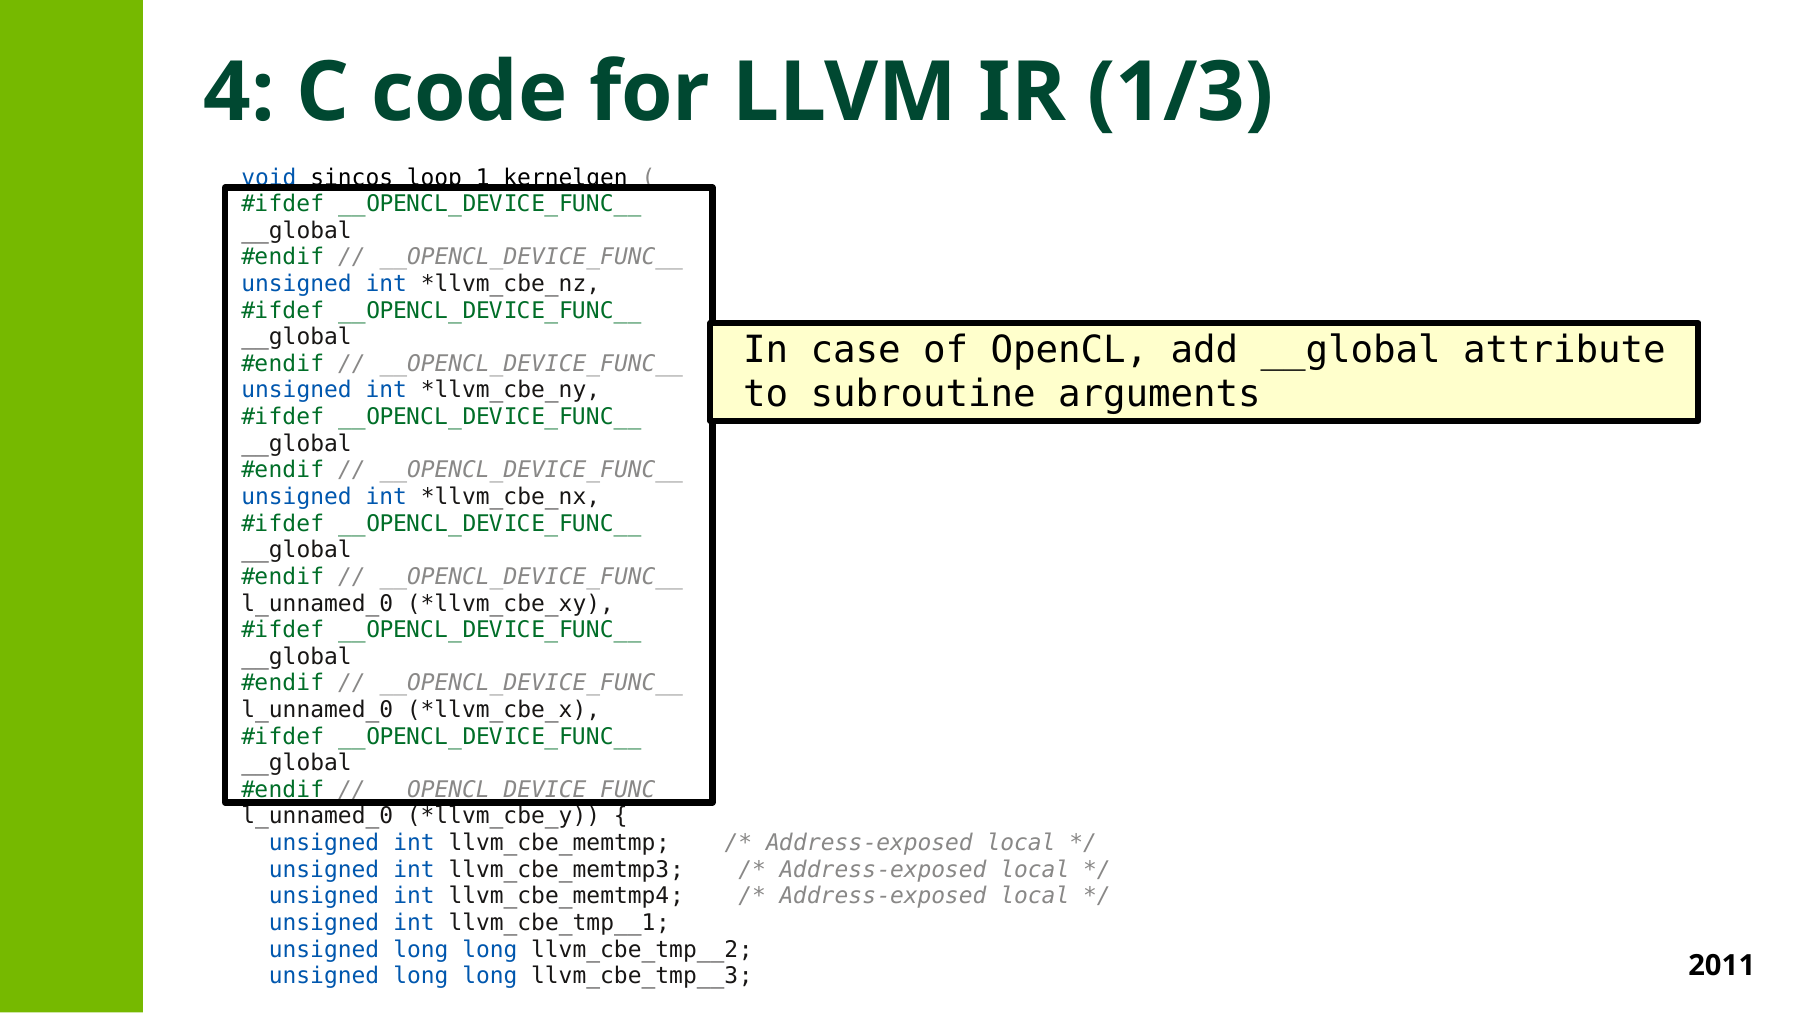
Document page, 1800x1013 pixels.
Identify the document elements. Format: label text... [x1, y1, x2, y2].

chart [240, 191, 709, 799]
text_box In case of OpenCL, add __global attribute to subroutine arguments [710, 322, 1699, 421]
chart [240, 163, 1620, 322]
chart [240, 421, 1620, 1013]
title 4: C code for LLVM IR (1/3) [188, 40, 1733, 211]
